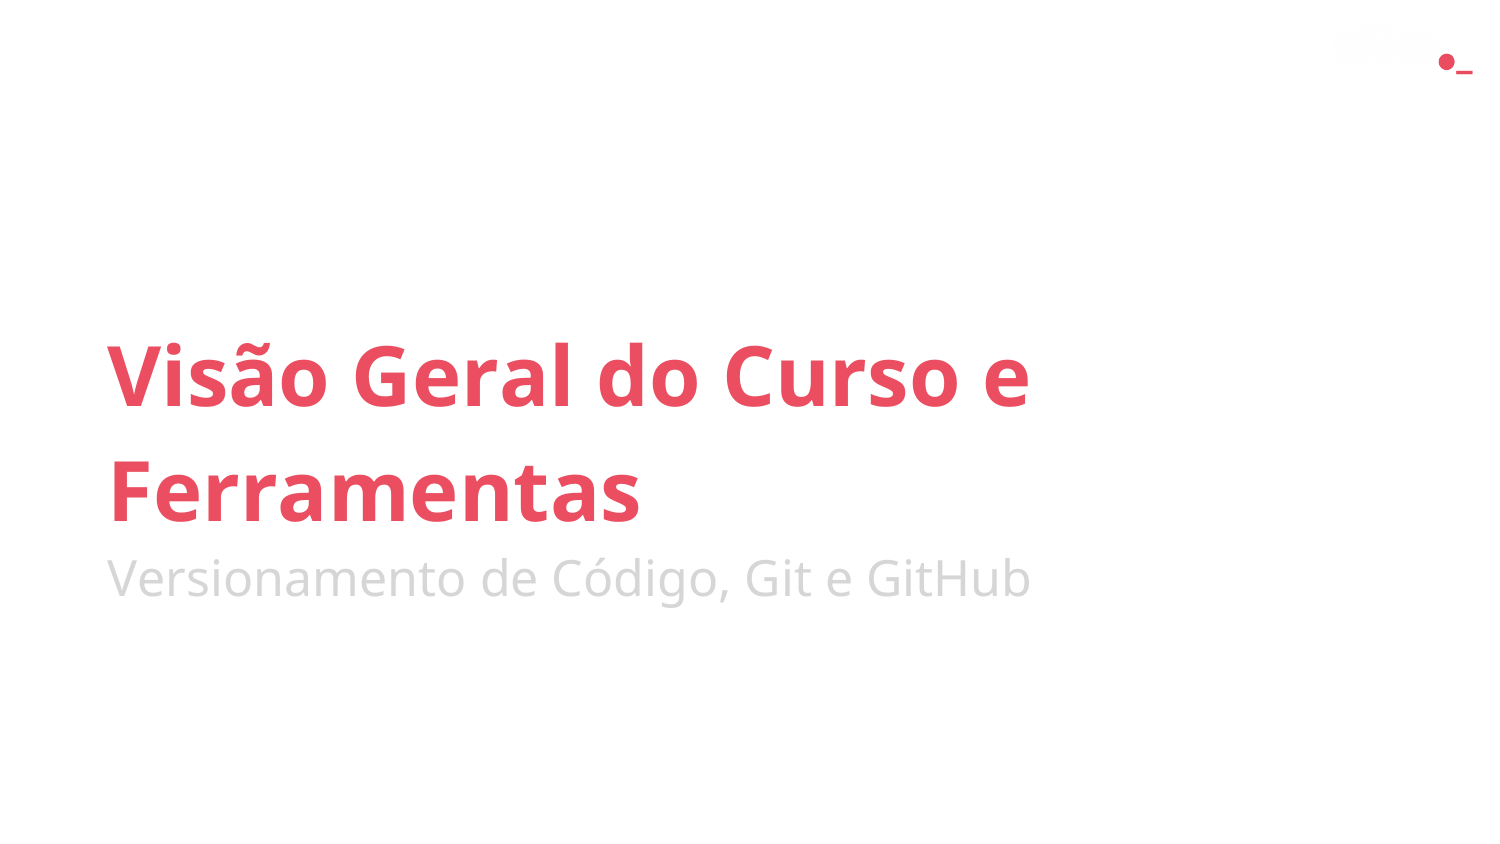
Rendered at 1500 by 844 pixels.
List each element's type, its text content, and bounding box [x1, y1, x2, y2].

text_box Visão Geral do Curso e Ferramentas Versionamento de Código, Git e GitHub [92, 292, 1309, 558]
picture [1333, 19, 1473, 75]
